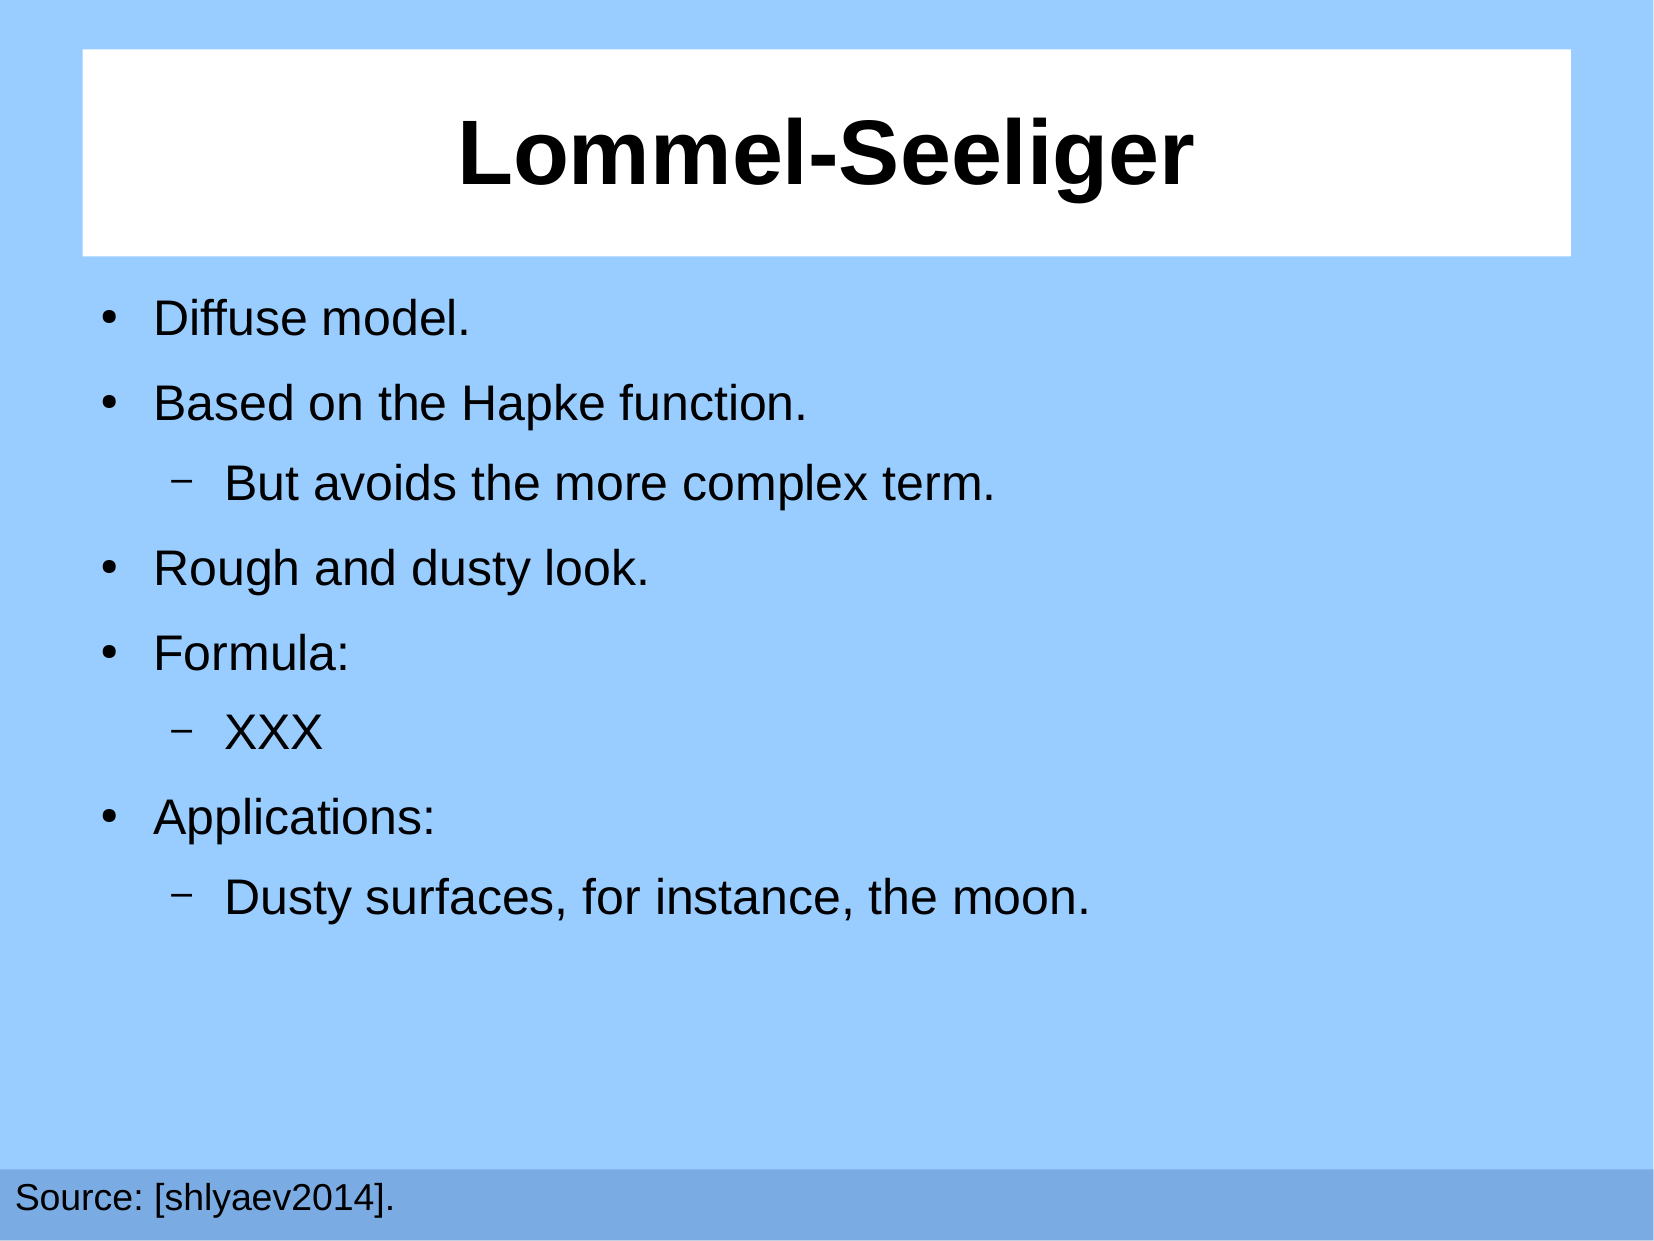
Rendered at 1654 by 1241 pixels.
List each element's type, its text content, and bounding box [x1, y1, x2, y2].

title Lommel-Seeliger [82, 49, 1571, 257]
text_box Source: [shlyaev2014]. [0, 1169, 1654, 1241]
list Diffuse model. Based on the Hapke function. But avoids the more complex term. Rough and dusty look. Formula: XXX Applications: Dusty surfaces, for instance, the moon. [82, 290, 1571, 1169]
